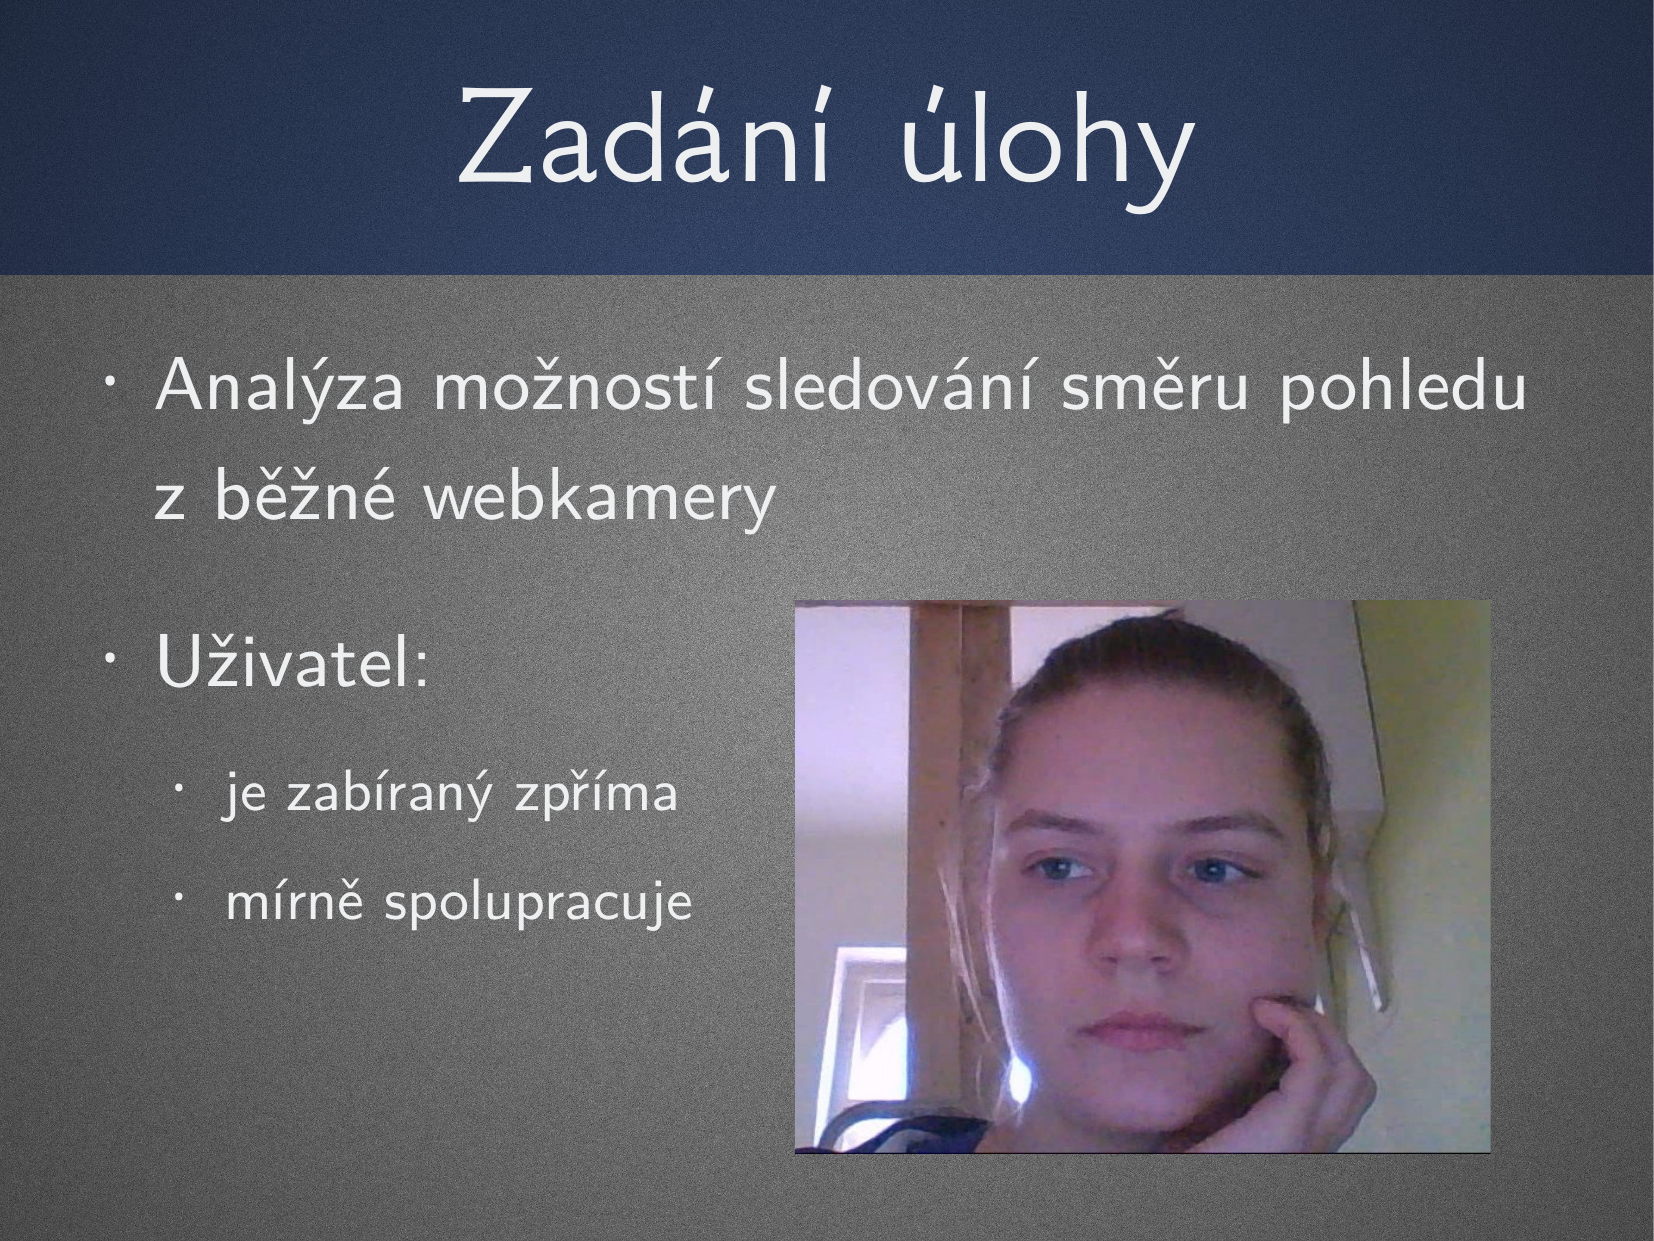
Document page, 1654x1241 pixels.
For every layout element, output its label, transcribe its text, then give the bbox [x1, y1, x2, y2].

picture [0, 0, 1654, 1241]
list Analýza možností sledování směru pohledu z běžné webkamery [82, 322, 1571, 666]
list Uživatel: je zabíraný zpříma mírně spolupracuje [82, 666, 795, 944]
title Zadání úlohy [82, 49, 1571, 257]
